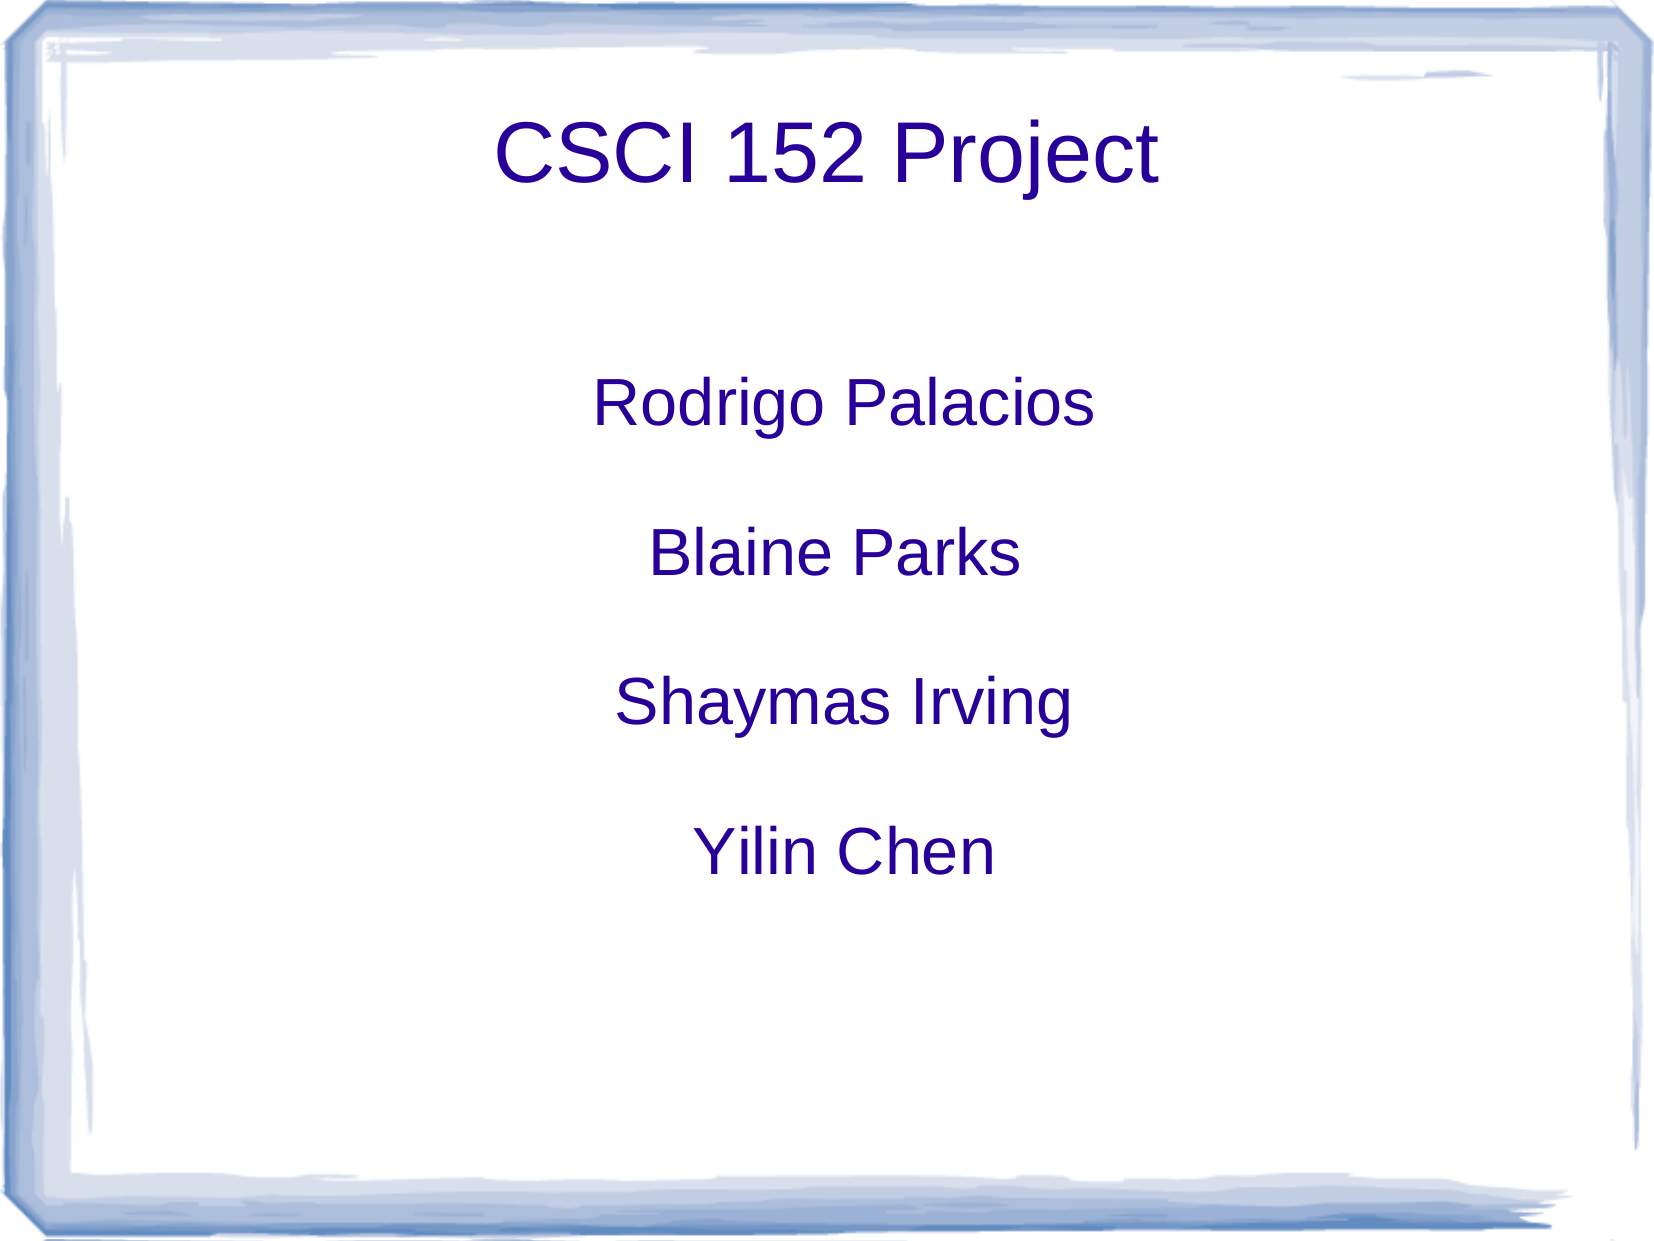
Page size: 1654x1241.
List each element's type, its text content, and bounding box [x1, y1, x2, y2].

subtitle Rodrigo Palacios Blaine Parks Shaymas Irving Yilin Chen [118, 324, 1571, 1004]
picture [0, 0, 1654, 1241]
title CSCI 152 Project [82, 49, 1571, 257]
